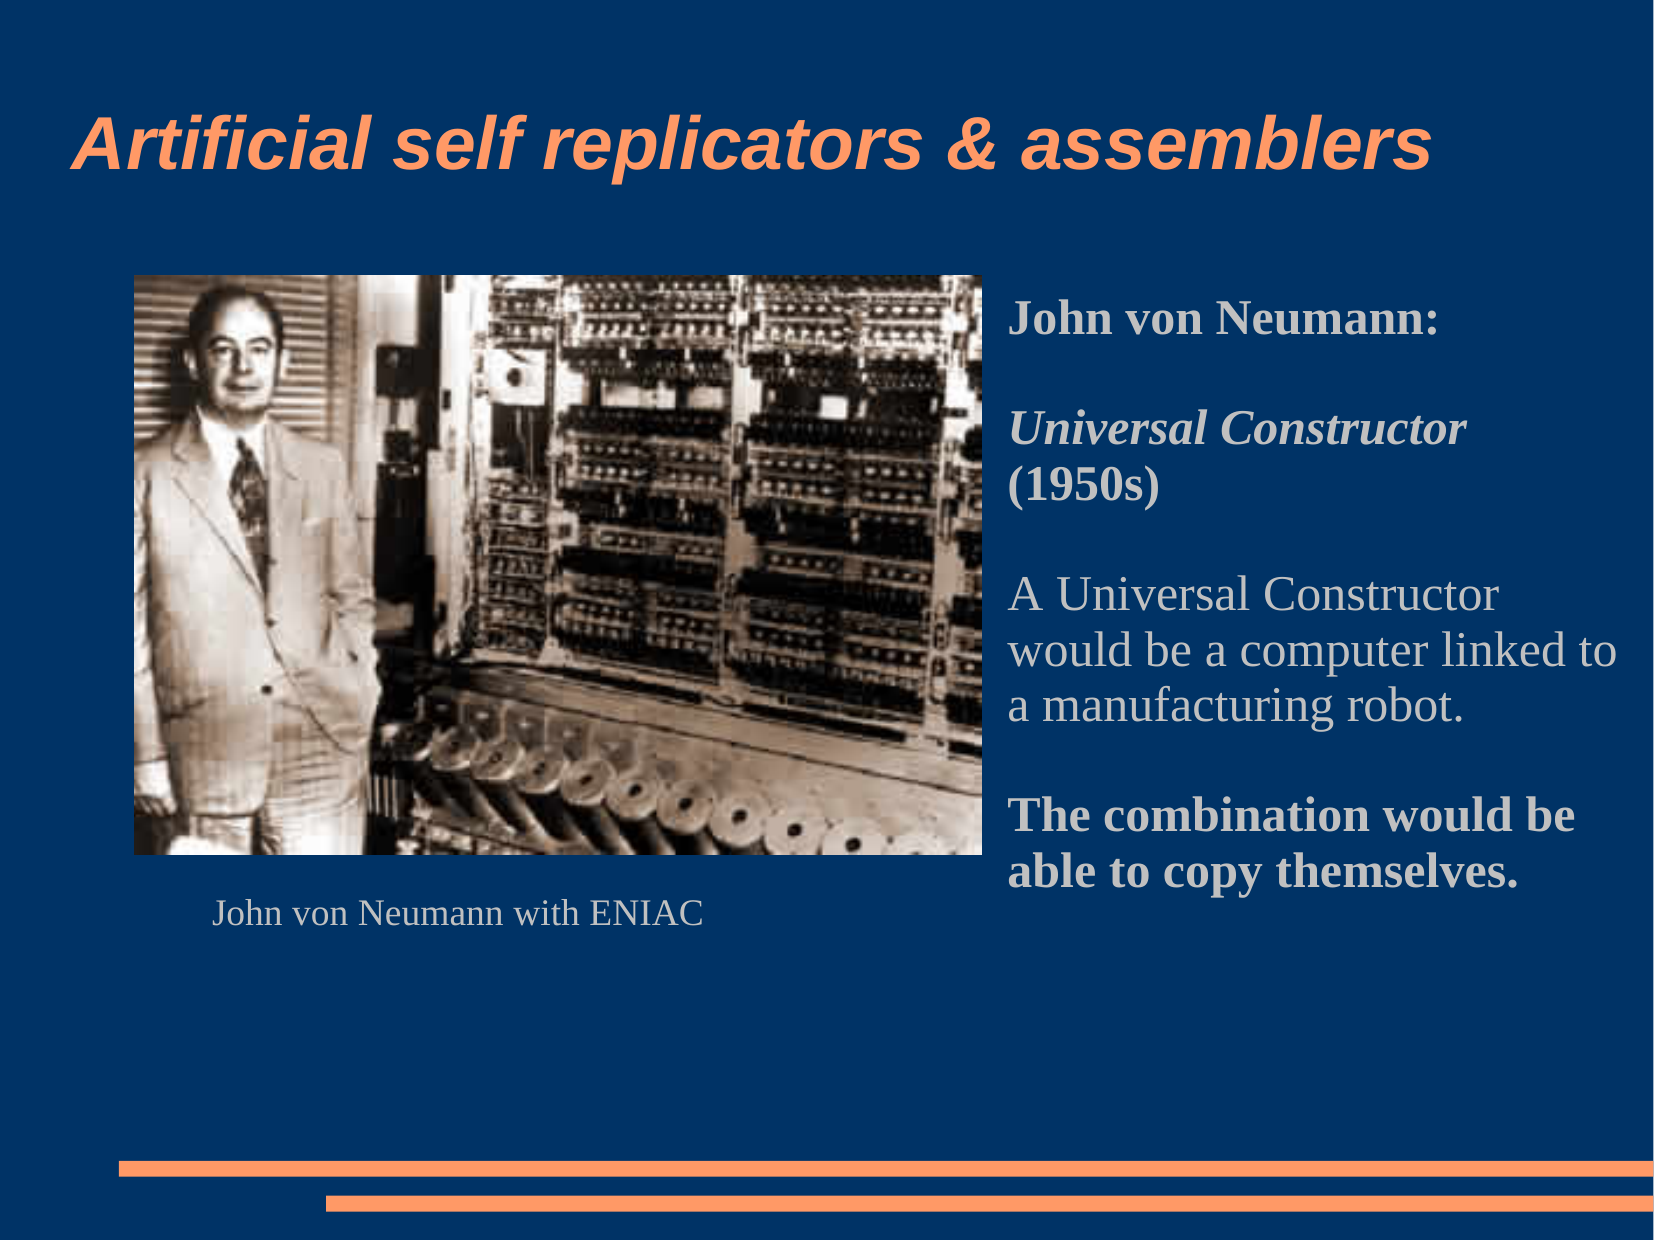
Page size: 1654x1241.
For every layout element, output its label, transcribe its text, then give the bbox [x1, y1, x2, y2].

text_box John von Neumann with ENIAC [212, 891, 858, 938]
text_box John von Neumann: Universal Constructor (1950s) A Universal Constructor would be a computer linked to a manufacturing robot. The combination would be able to copy themselves. [1007, 289, 1628, 1047]
picture [134, 275, 982, 855]
title Artificial self replicators & assemblers [71, 56, 1623, 232]
